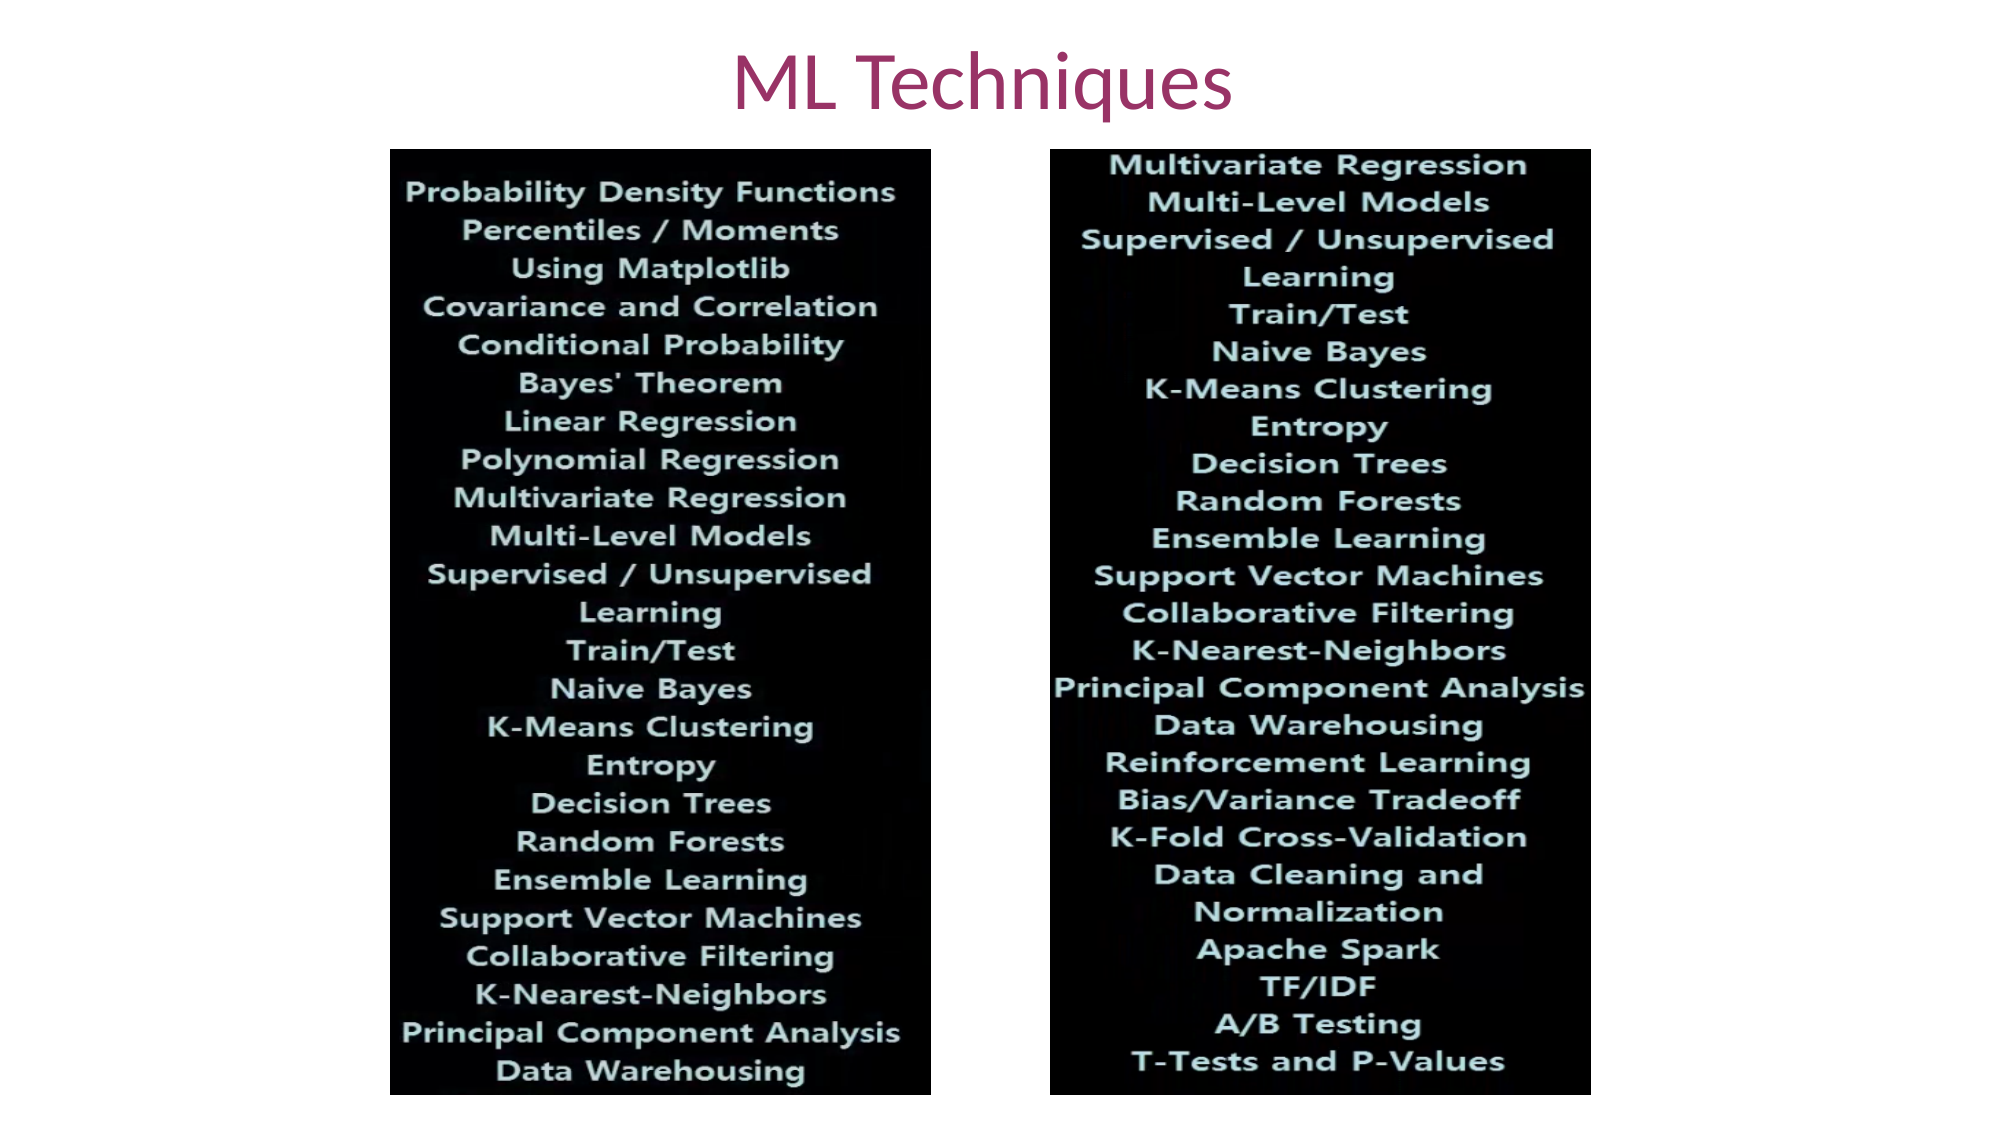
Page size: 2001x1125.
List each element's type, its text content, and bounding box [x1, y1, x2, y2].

picture [390, 211, 931, 1096]
picture [1050, 211, 1591, 1096]
title ML Techniques [120, 29, 1846, 211]
